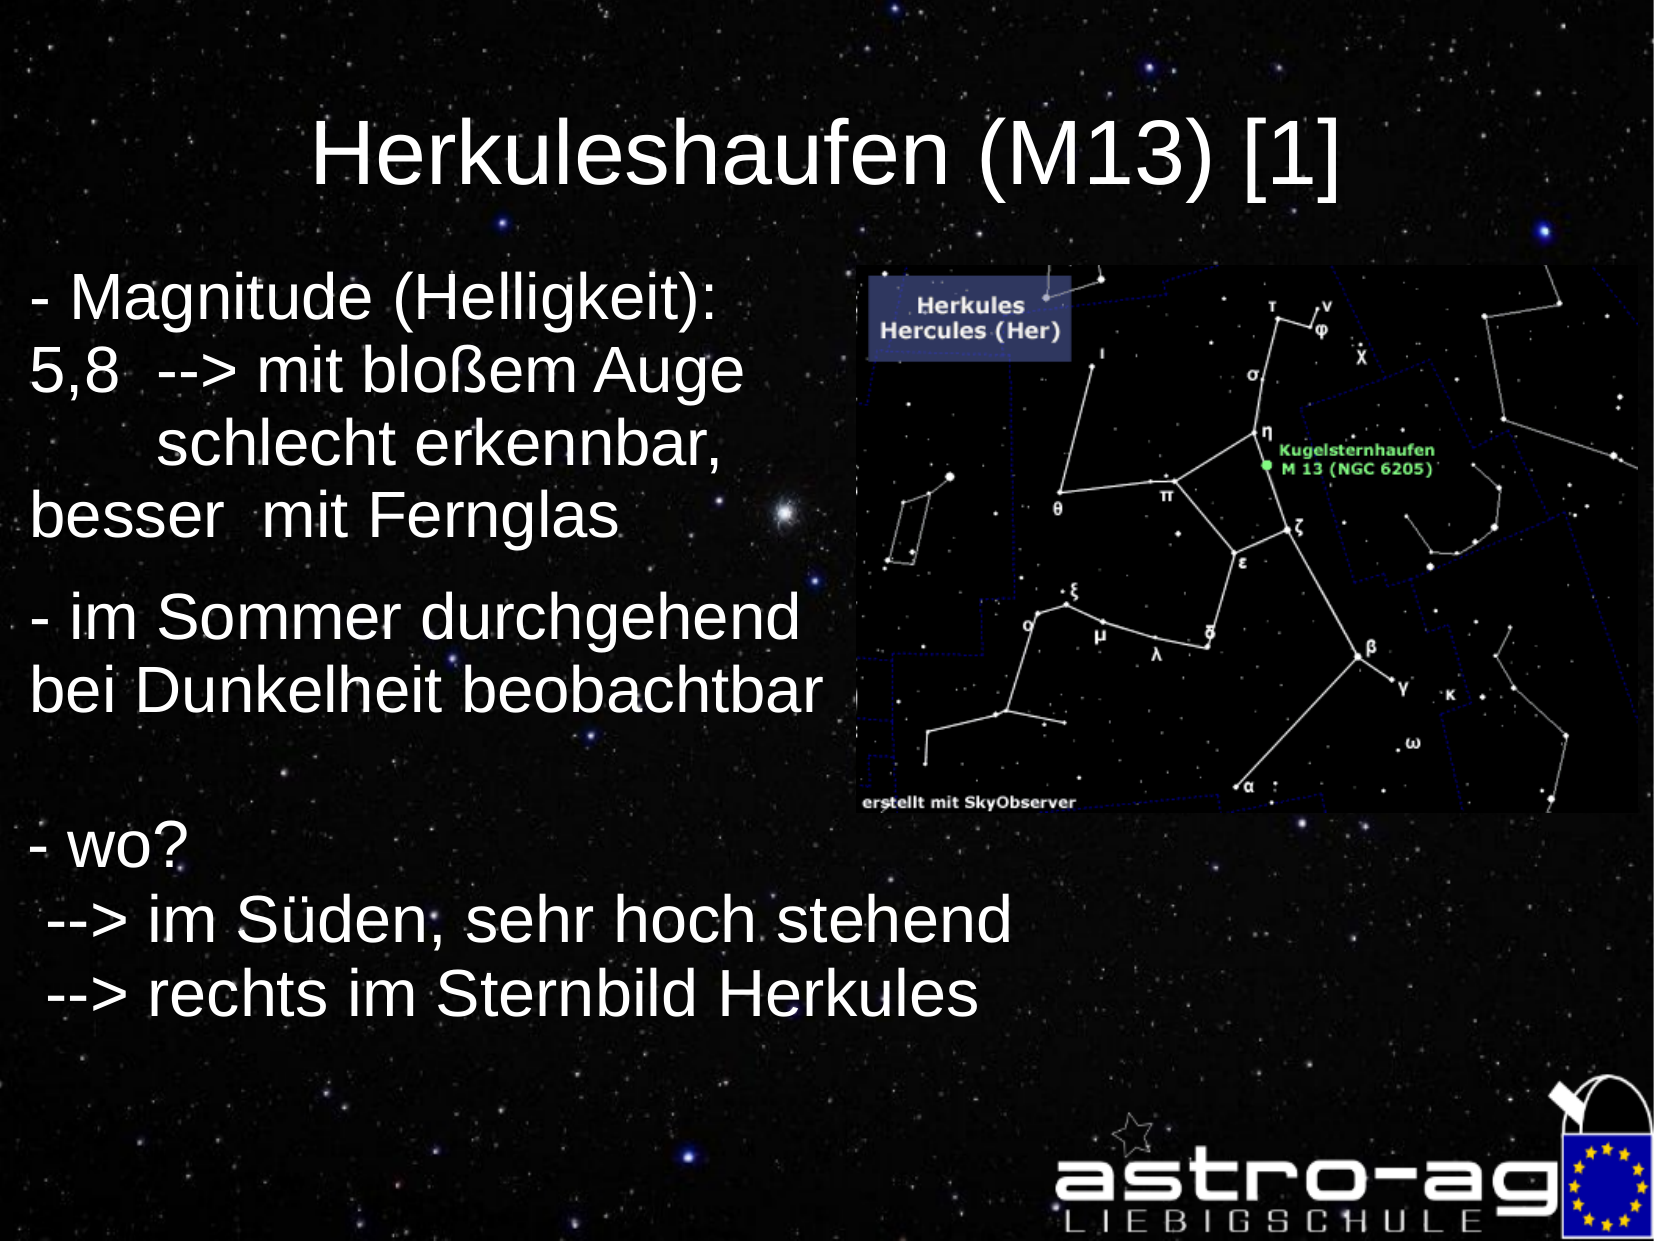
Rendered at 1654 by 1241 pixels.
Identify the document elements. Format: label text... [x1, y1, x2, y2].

picture [0, 0, 1654, 1241]
text_box - wo? --> im Süden, sehr hoch stehend --> rechts im Sternbild Herkules [12, 799, 1489, 1081]
list - Magnitude (Helligkeit): 5,8 --> mit bloßem Auge schlecht erkennbar, besser mit Fernglas - im Sommer durchgehend bei Dunkelheit beobachtbar [29, 260, 827, 798]
title Herkuleshaufen (M13) [1] [82, 49, 1571, 257]
